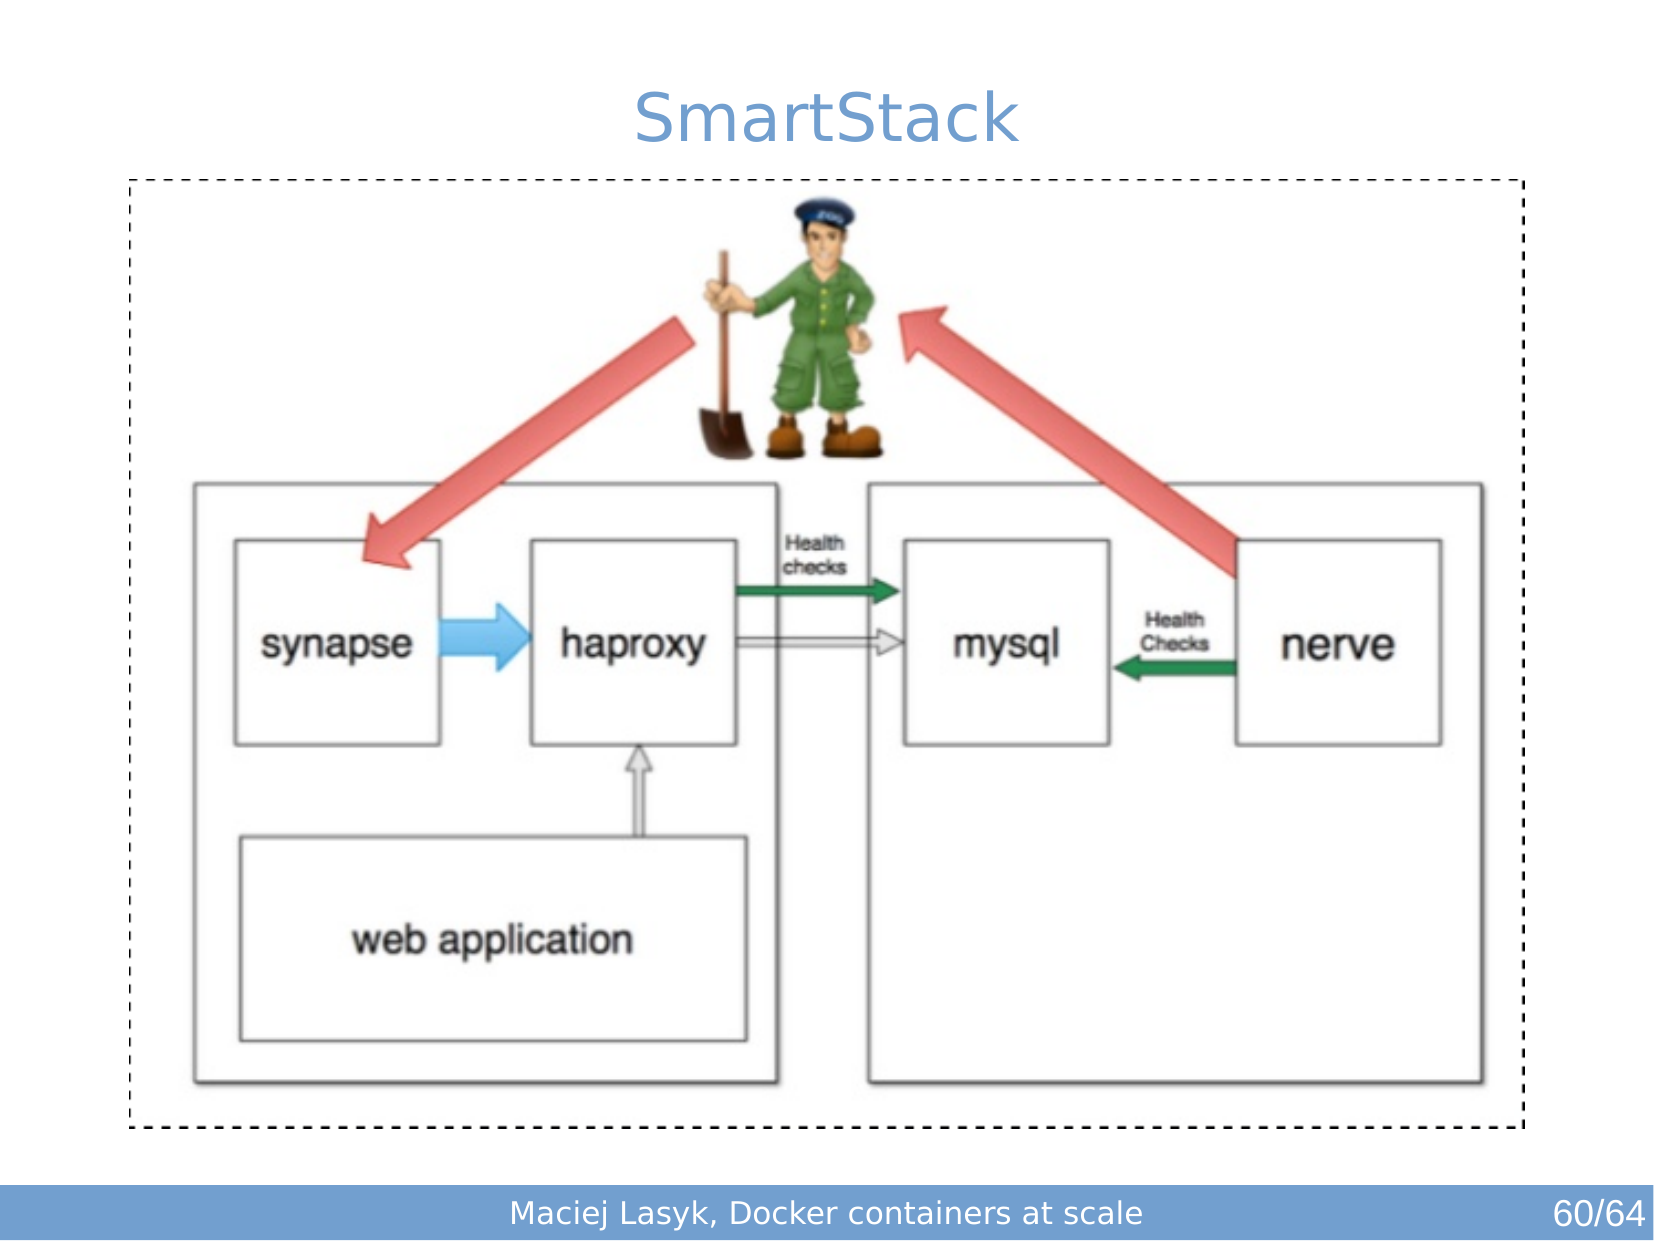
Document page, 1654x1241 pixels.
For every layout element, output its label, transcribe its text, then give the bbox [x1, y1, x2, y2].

text_box 60/64 [1527, 1185, 1654, 1241]
picture [129, 179, 1525, 1129]
text_box Maciej Lasyk, Docker containers at scale [494, 1188, 1160, 1240]
text_box SmartStack [618, 72, 1036, 166]
text_box [0, 1185, 1527, 1241]
